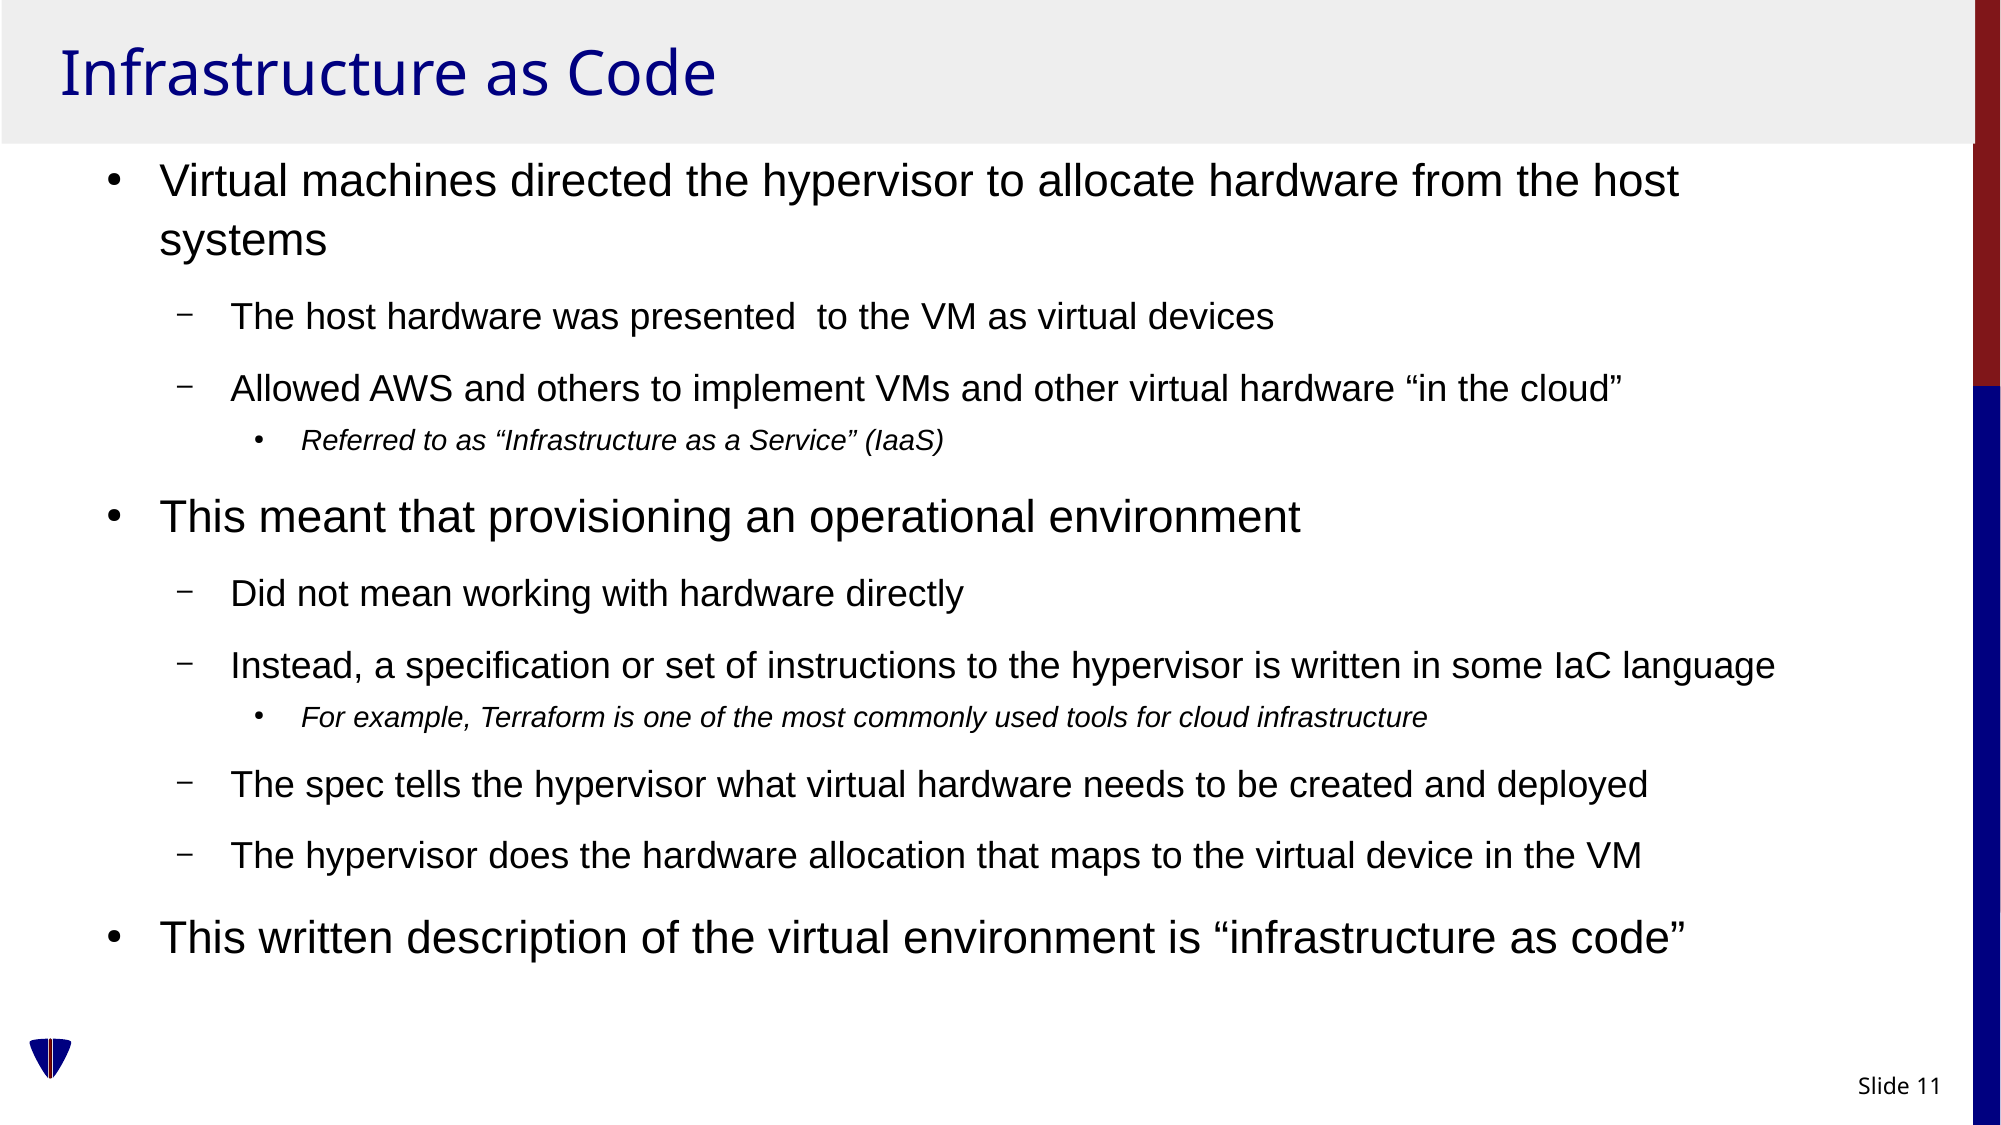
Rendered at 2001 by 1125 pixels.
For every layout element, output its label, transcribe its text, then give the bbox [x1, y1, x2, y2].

title Infrastructure as Code [1, 0, 1976, 144]
list Virtual machines directed the hypervisor to allocate hardware from the host systems The host hardware was presented to the VM as virtual devices Allowed AWS and others to implement VMs and other virtual hardware “in the cloud” Referred to as “Infrastructure as a Service” (IaaS) This meant that provisioning an operational environment Did not mean working with hardware directly Instead, a specification or set of instructions to the hypervisor is written in some IaC language For example, Terraform is one of the most commonly used tools for cloud infrastructure The spec tells the hypervisor what virtual hardware needs to be created and deployed The hypervisor does the hardware allocation that maps to the virtual device in the VM This written description of the virtual environment is “infrastructure as code” [88, 147, 1861, 975]
